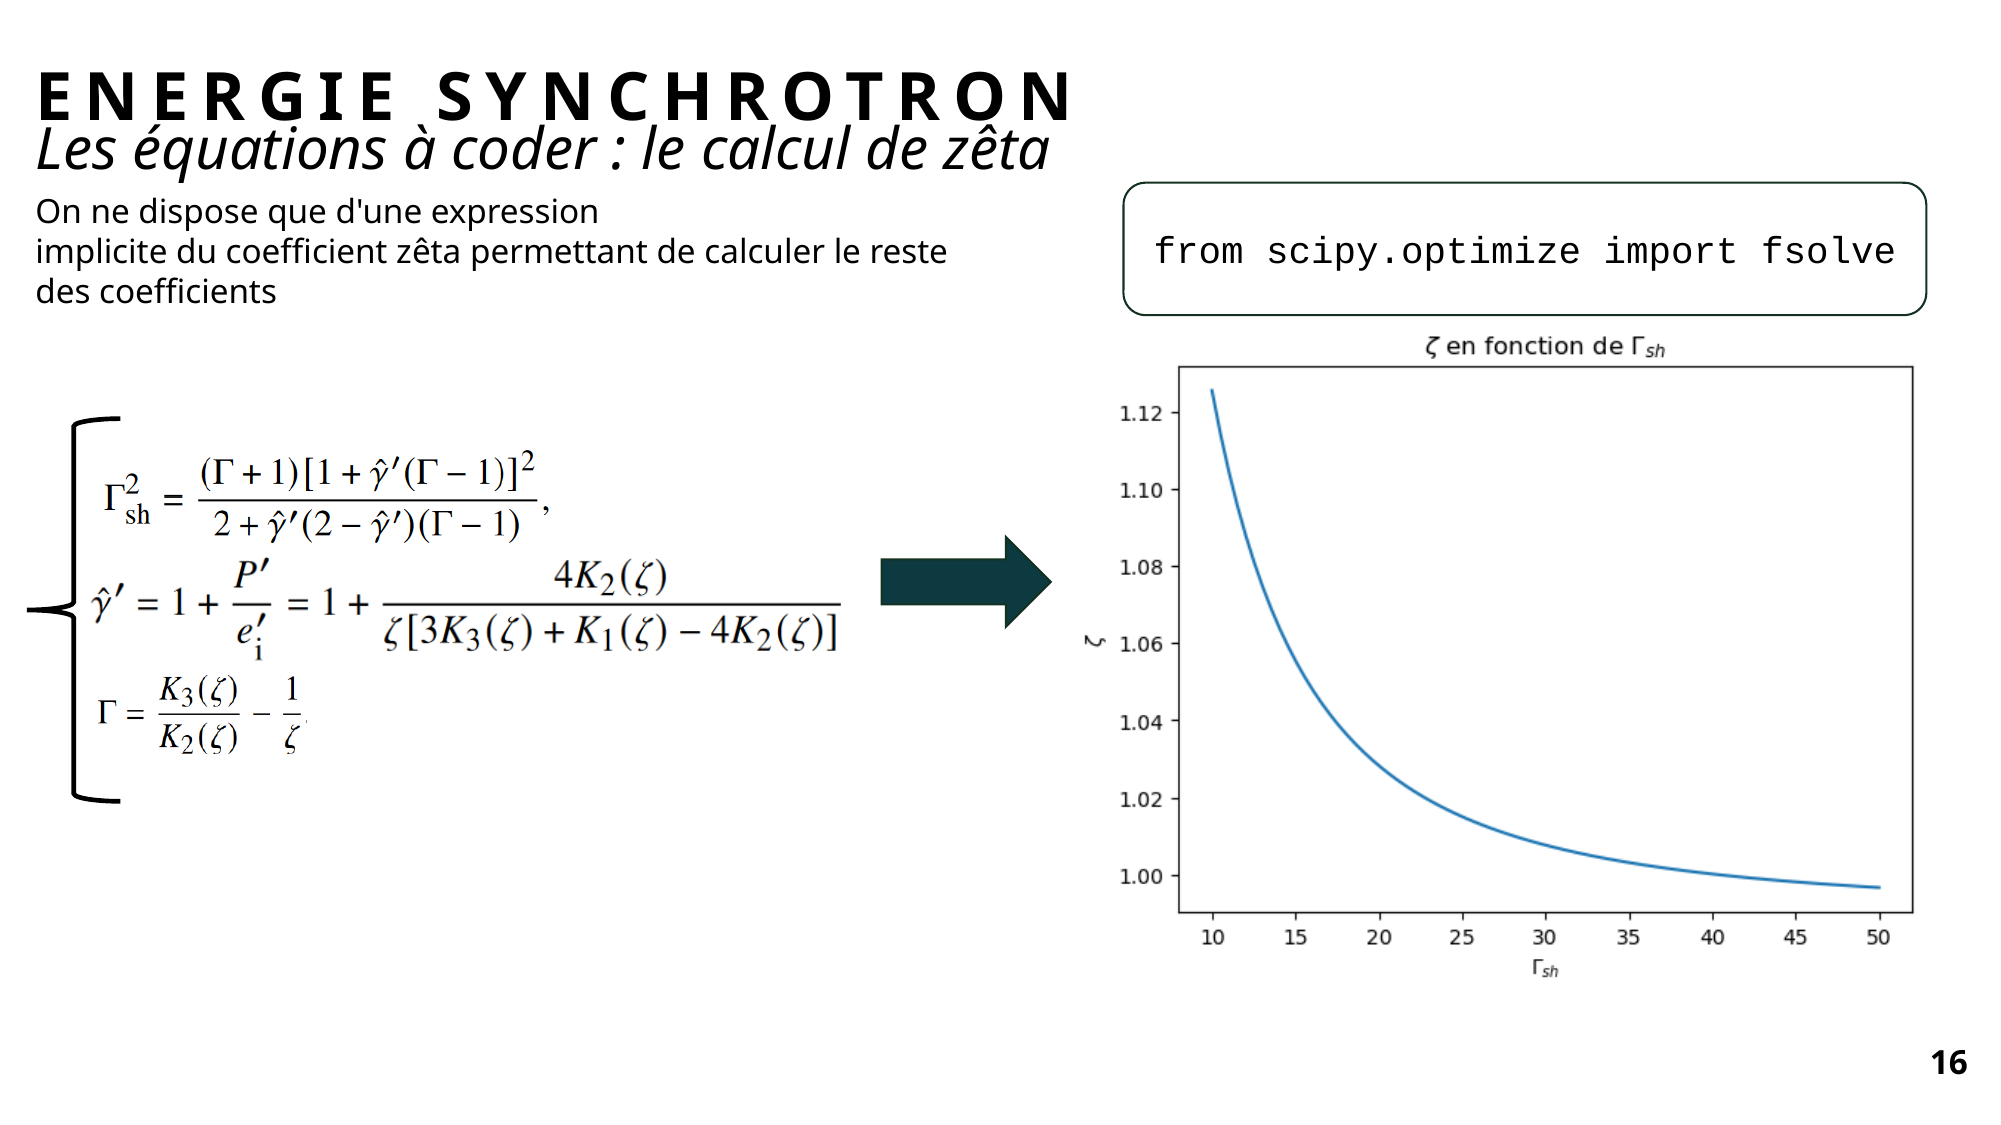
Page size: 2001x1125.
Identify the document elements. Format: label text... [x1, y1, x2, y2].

title Energie synchrotron [19, 0, 1536, 142]
text_box Les équations à coder : le calcul de zêta [20, 103, 1177, 189]
picture [73, 449, 843, 770]
text_box from scipy.optimize import fsolve [1123, 182, 1927, 316]
text_box On ne dispose que d'une expression implicite du coefficient zêta permettant de calculer le reste des coefficients [20, 183, 1098, 318]
picture [1069, 319, 1927, 995]
text_box [881, 536, 1051, 627]
text_box <numéro> [1897, 1028, 2000, 1099]
